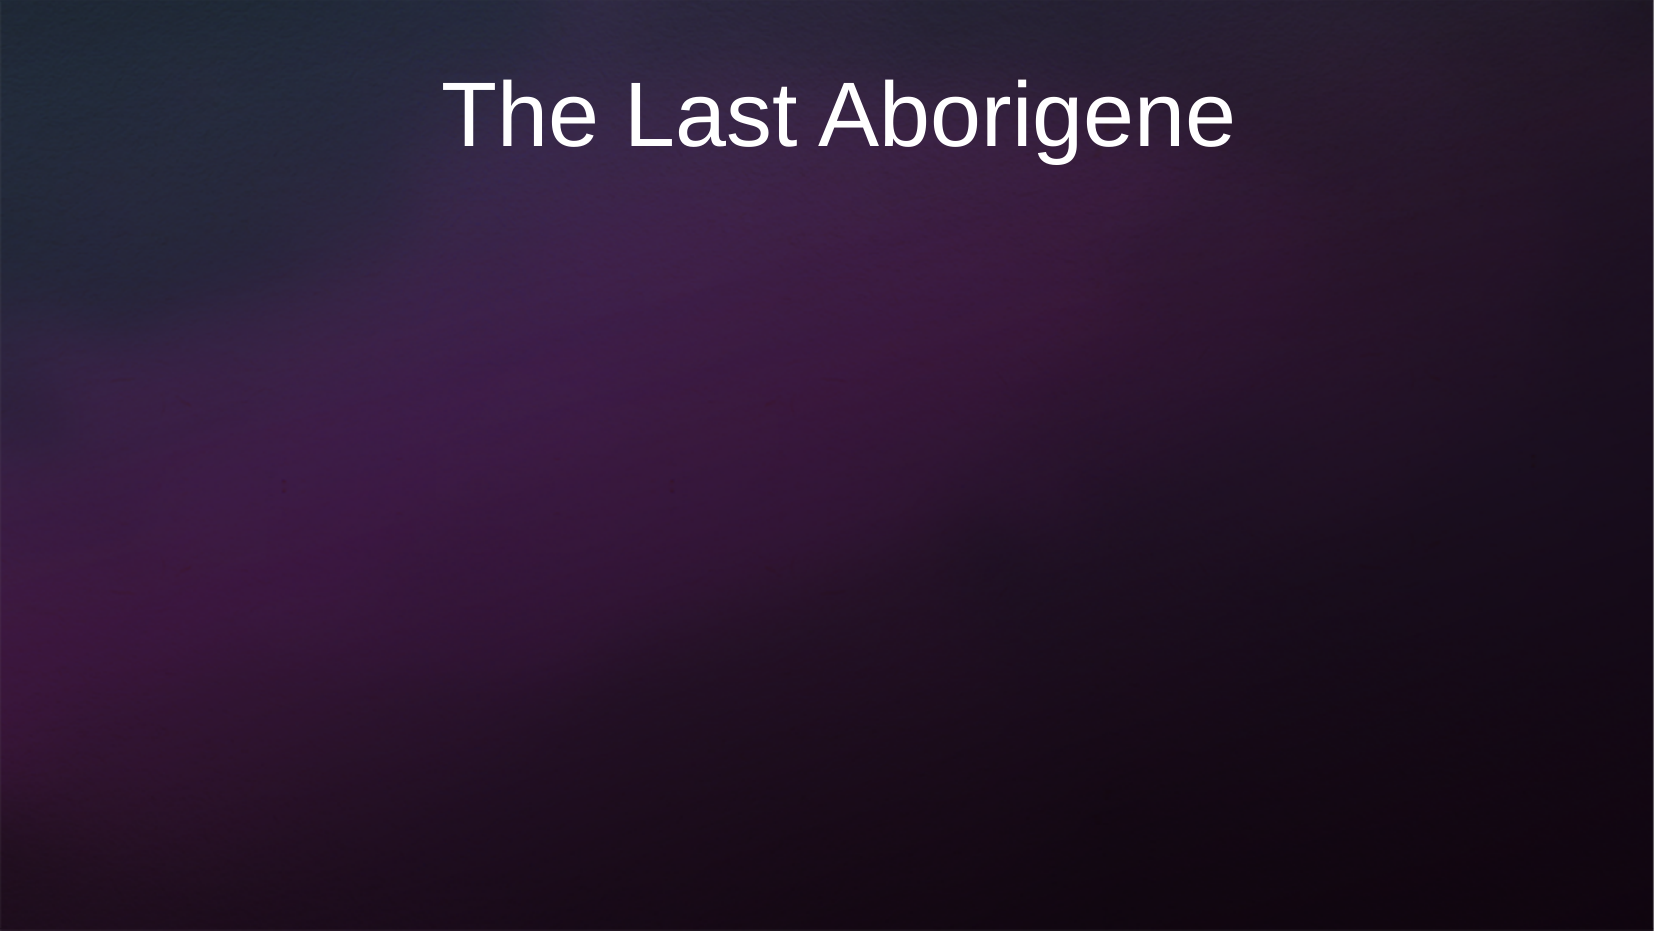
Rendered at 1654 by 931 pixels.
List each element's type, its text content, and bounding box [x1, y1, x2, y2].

title The Last Aborigene [82, 37, 1571, 193]
picture [0, 0, 1654, 931]
